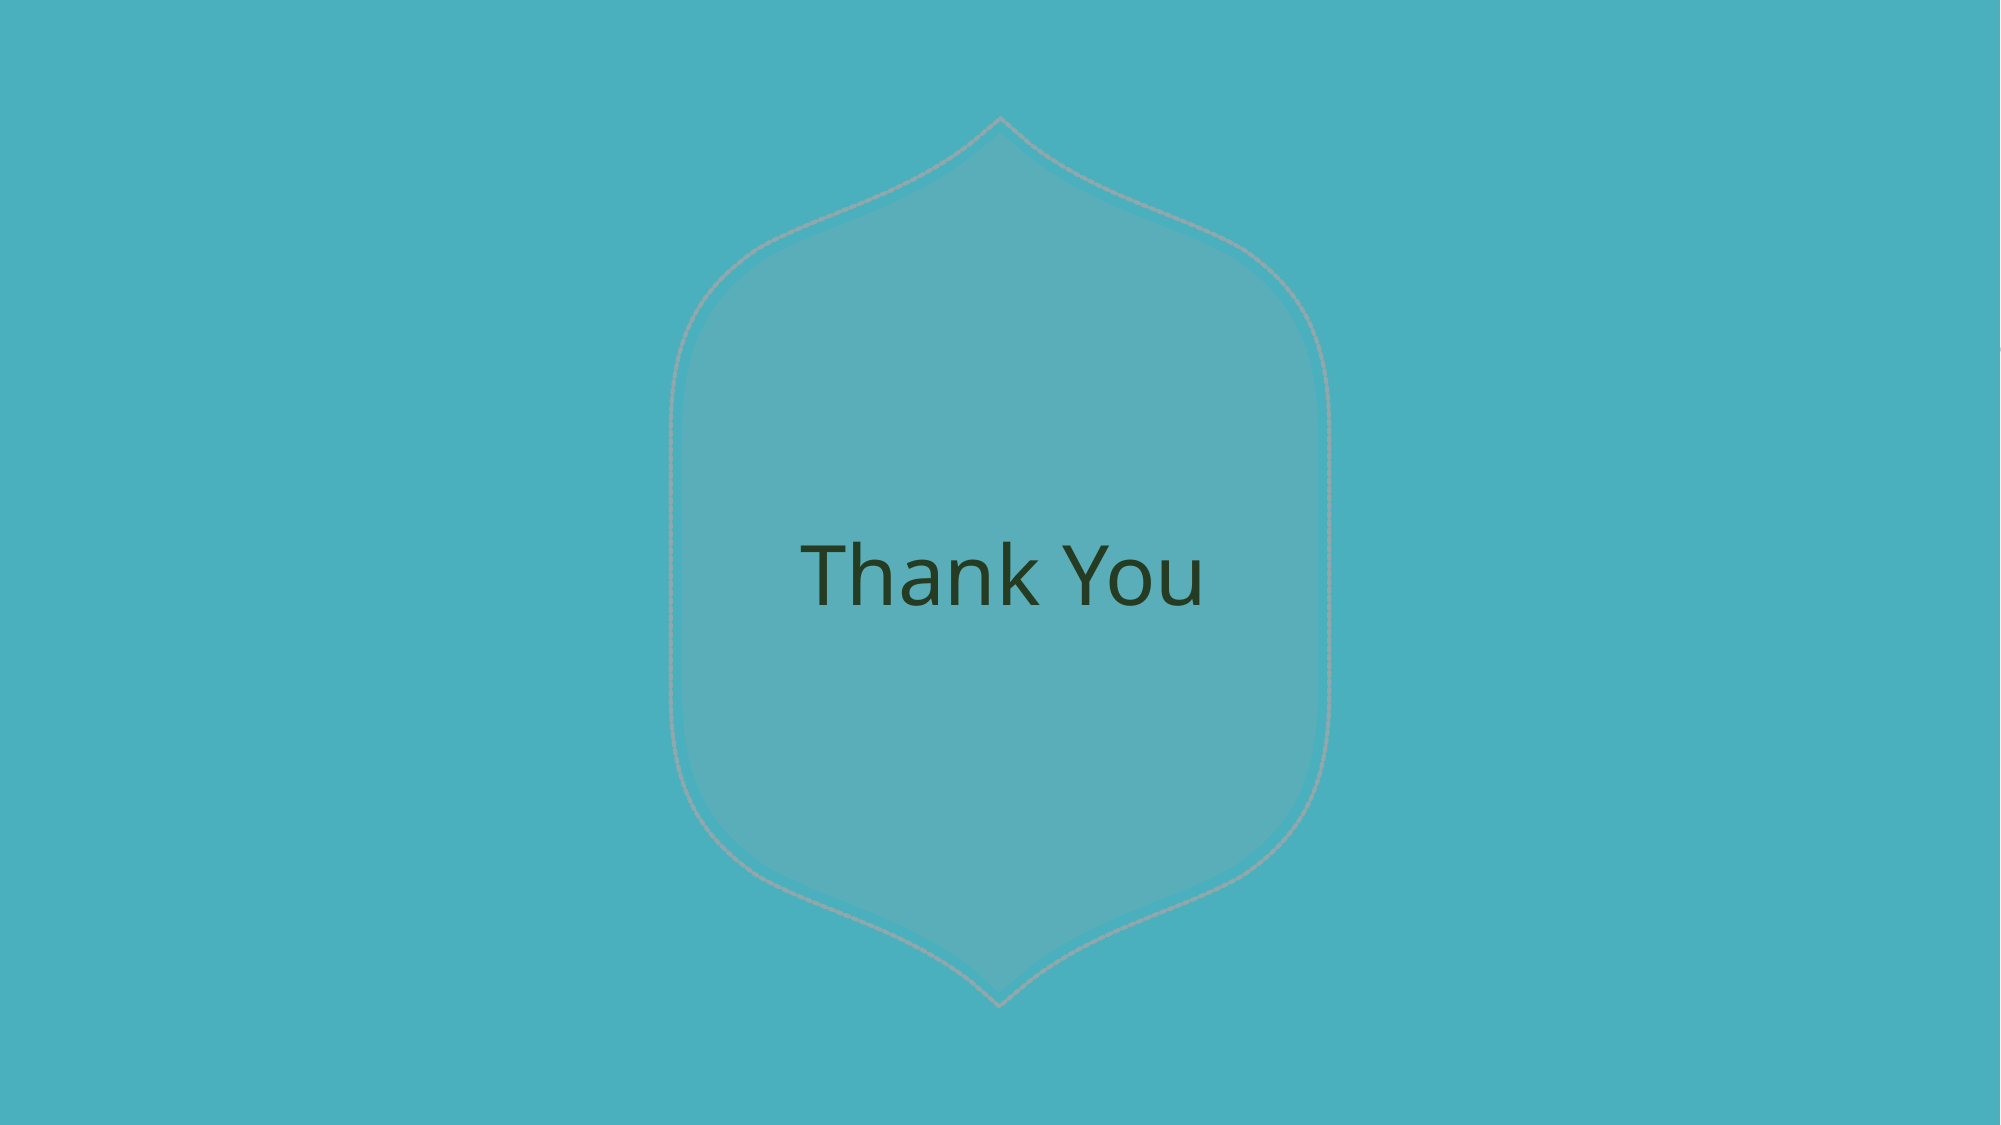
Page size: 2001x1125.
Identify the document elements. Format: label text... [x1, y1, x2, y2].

title Thank You [732, 325, 1277, 630]
text_box [0, 0, 2000, 1125]
